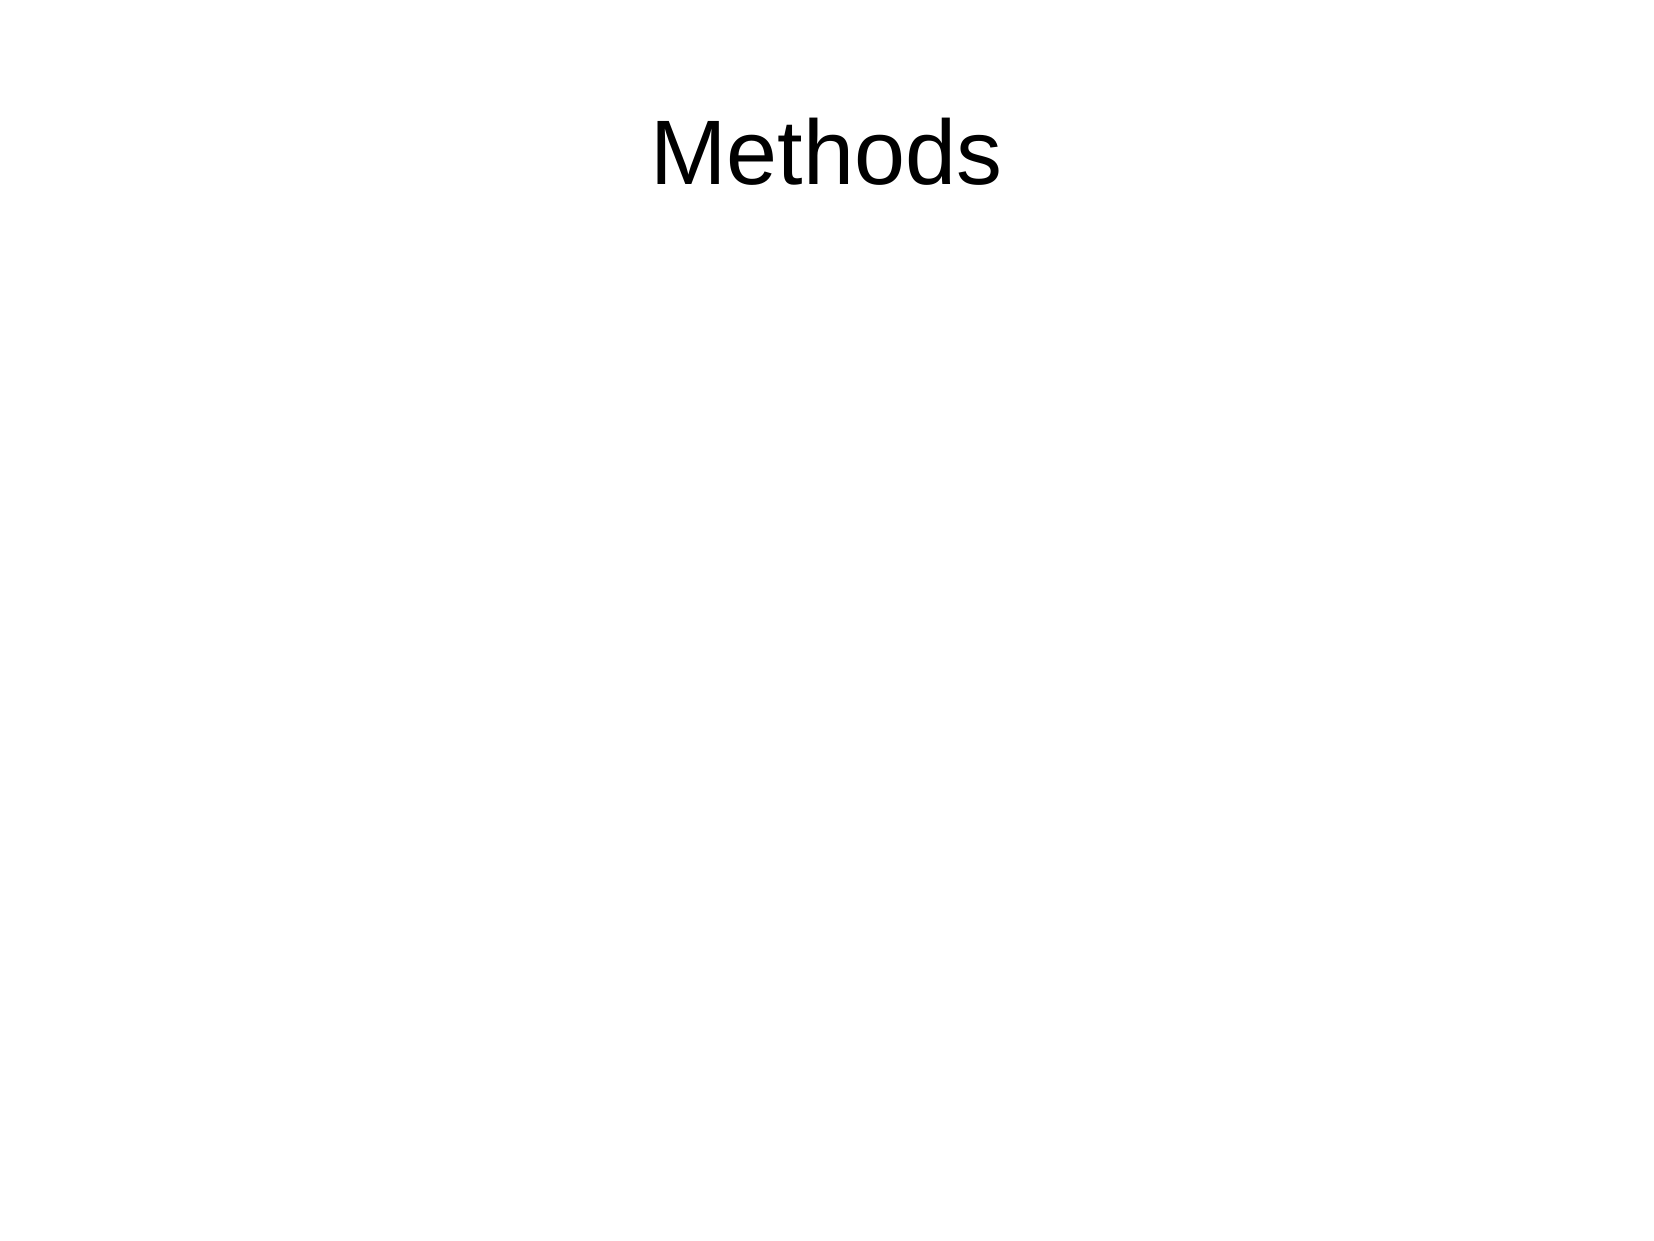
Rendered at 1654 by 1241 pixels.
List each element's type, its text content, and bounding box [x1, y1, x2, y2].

title Methods [82, 49, 1571, 257]
